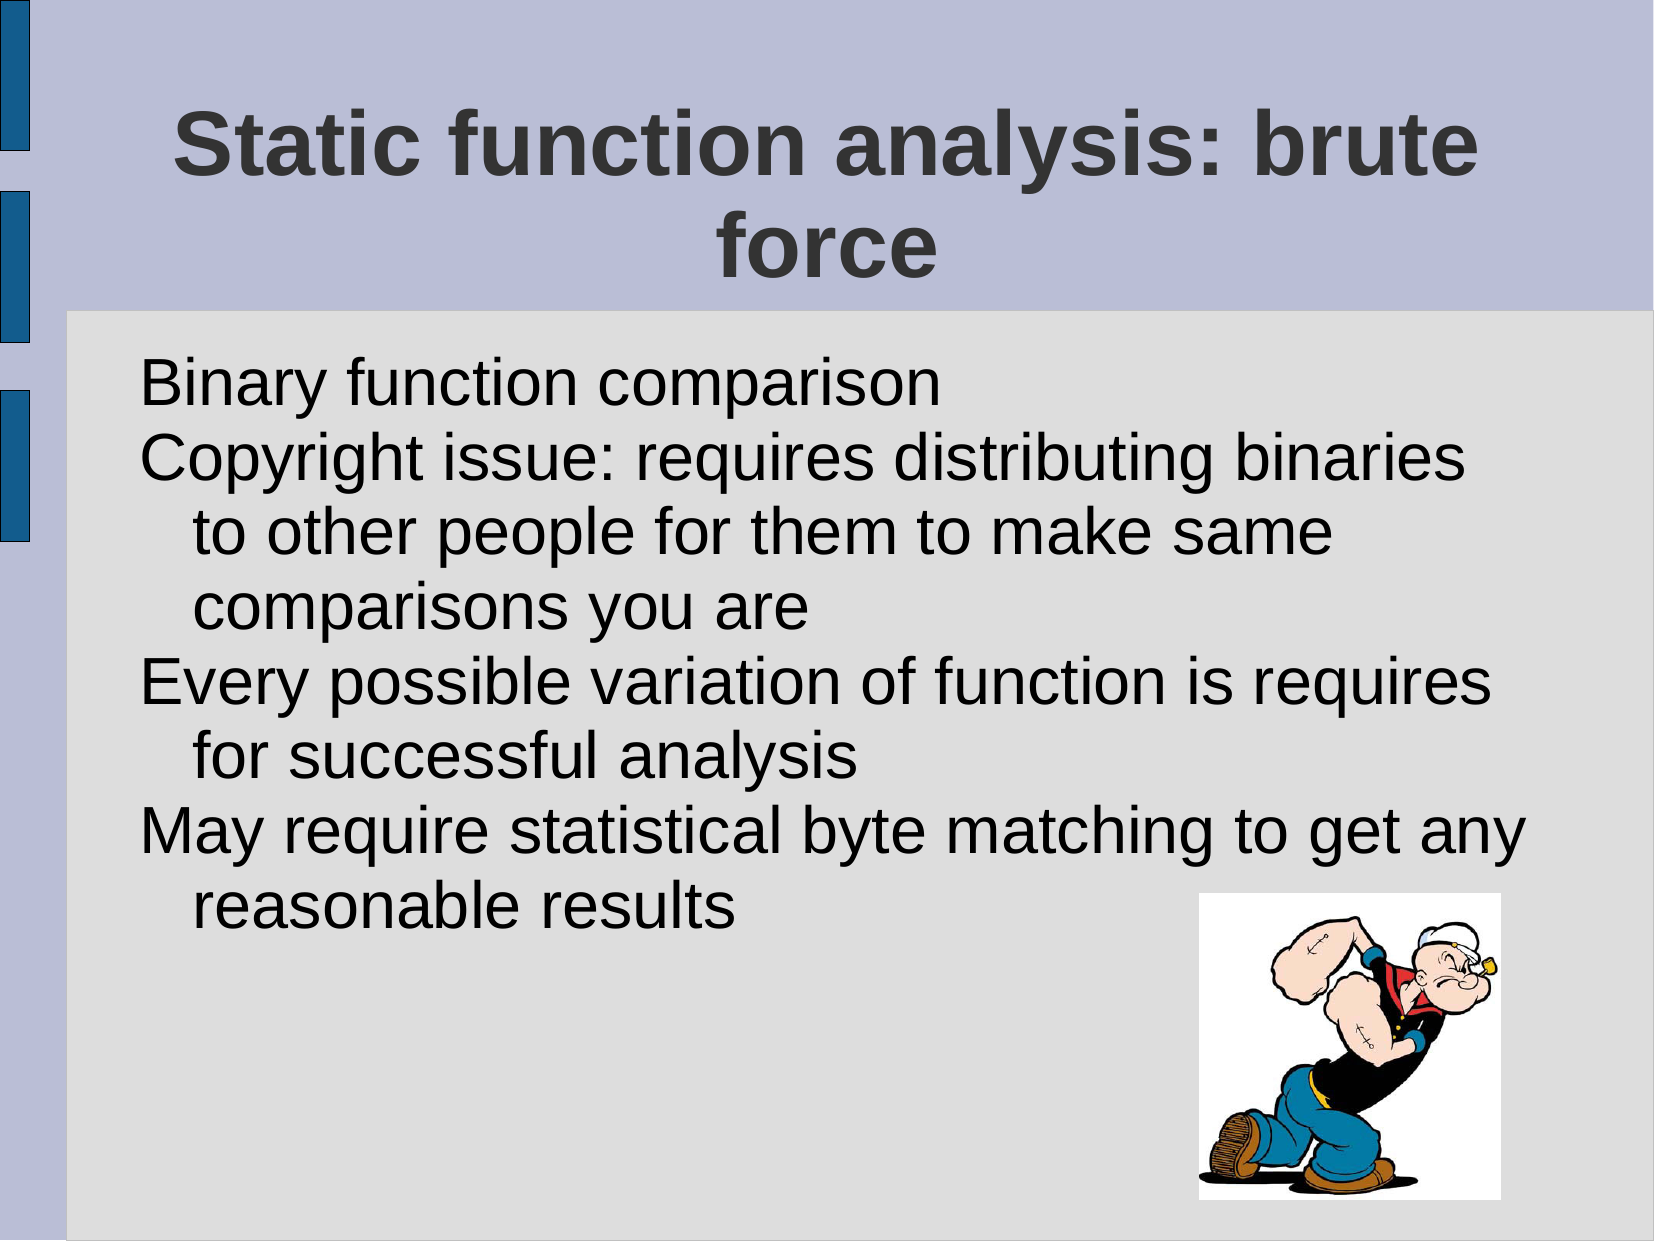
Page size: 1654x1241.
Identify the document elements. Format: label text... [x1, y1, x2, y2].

title Static function analysis: brute force [121, 91, 1534, 299]
picture [1199, 893, 1501, 1201]
list Binary function comparison Copyright issue: requires distributing binaries to other people for them to make same comparisons you are Every possible variation of function is requires for successful analysis May require statistical byte matching to get any reasonable results [121, 344, 1534, 1112]
